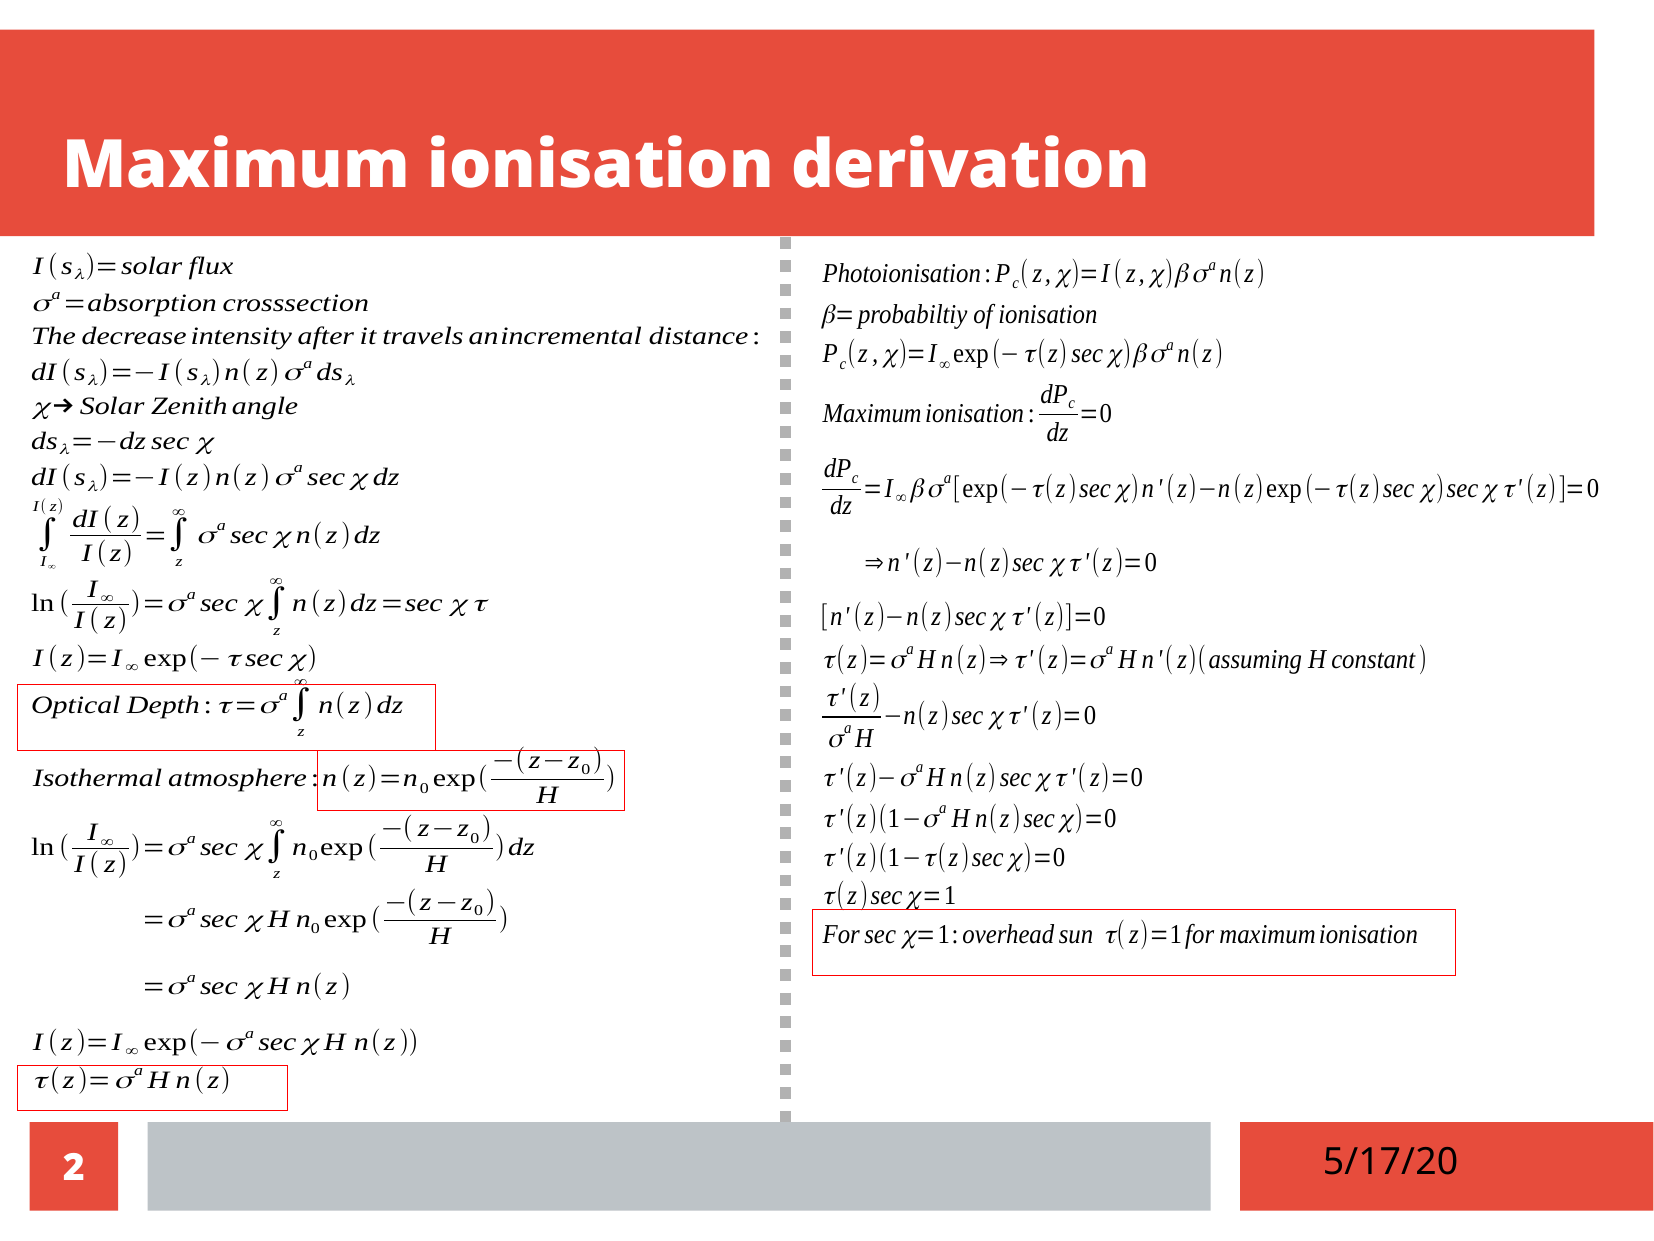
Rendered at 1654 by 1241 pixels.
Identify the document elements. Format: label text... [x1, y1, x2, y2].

text_box [17, 684, 625, 811]
text_box [17, 1065, 288, 1111]
chart [17, 250, 768, 1096]
text_box 5/17/20 [1308, 1126, 1531, 1201]
chart [780, 254, 1606, 951]
text_box [812, 909, 1456, 976]
title Maximum ionisation derivation [62, 59, 1598, 207]
